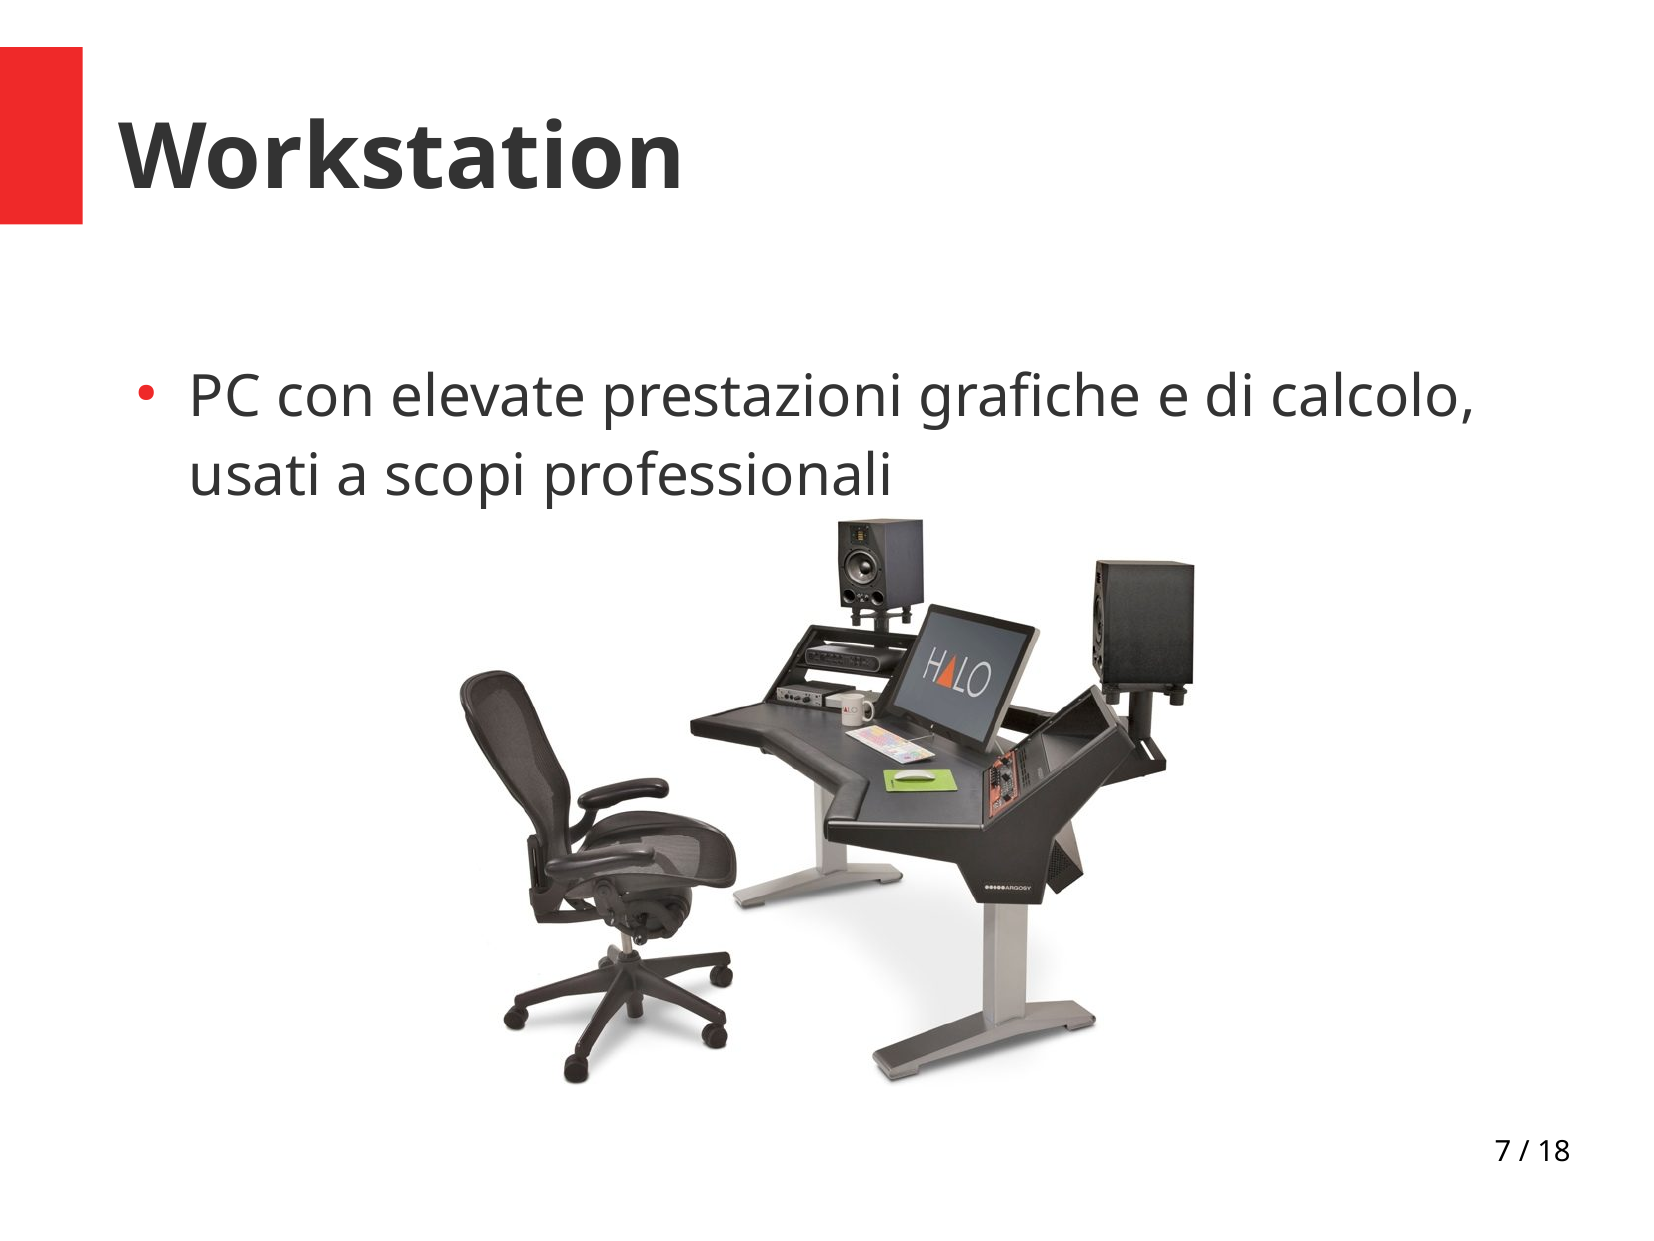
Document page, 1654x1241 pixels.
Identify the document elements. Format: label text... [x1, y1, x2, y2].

list PC con elevate prestazioni grafiche e di calcolo, usati a scopi professionali [118, 354, 1536, 1074]
title Workstation [118, 49, 1571, 257]
picture [457, 516, 1196, 1087]
